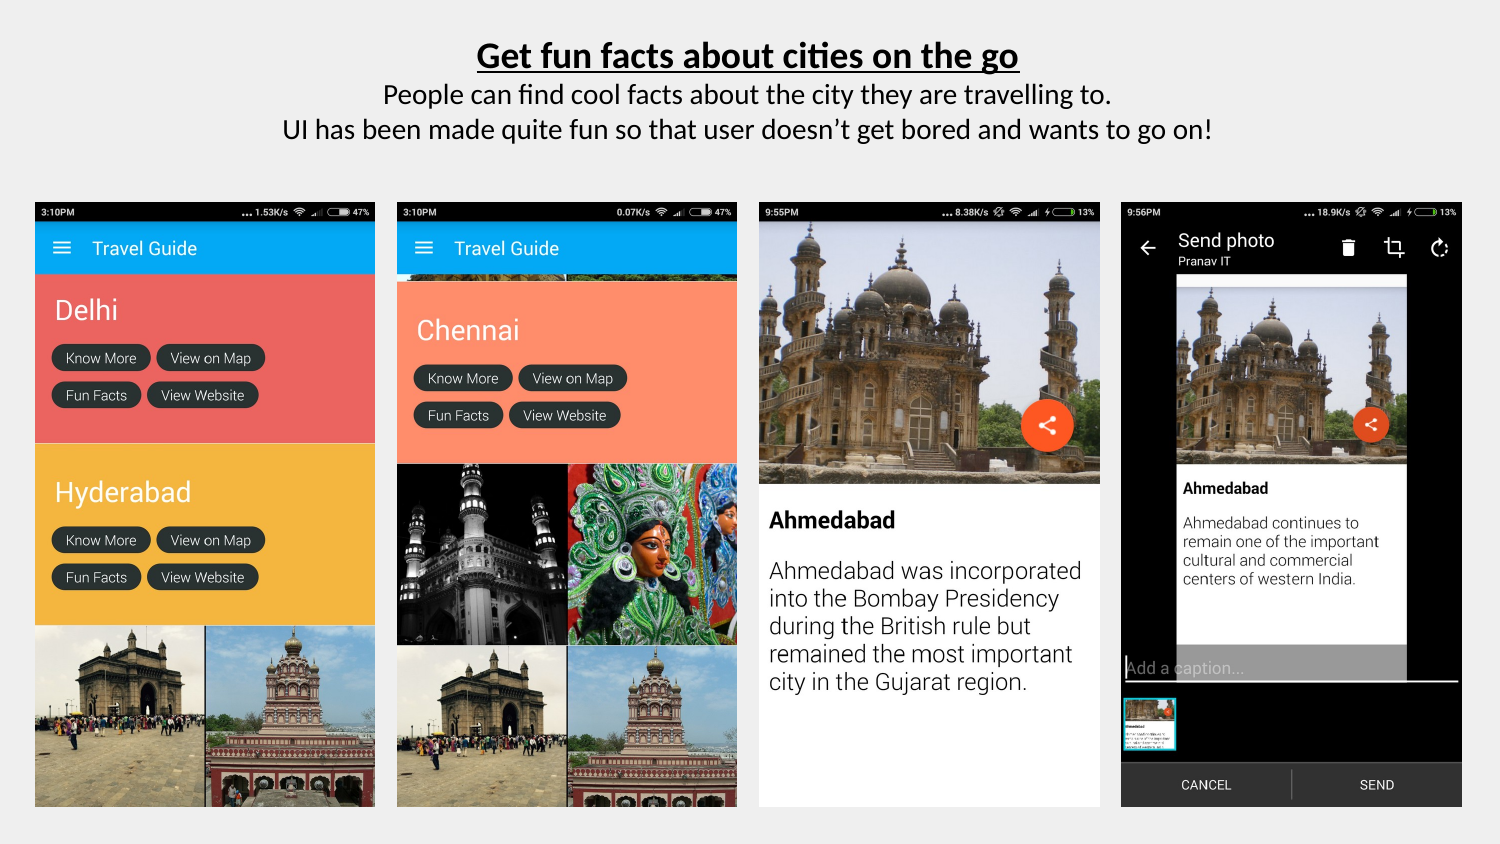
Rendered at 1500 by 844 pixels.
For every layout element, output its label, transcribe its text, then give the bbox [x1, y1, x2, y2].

picture [130, 246, 138, 252]
picture [1121, 202, 1462, 807]
picture [35, 202, 375, 221]
picture [492, 246, 500, 252]
text_box Get fun facts about cities on the go People can find cool facts about the city they are travelling to. UI has been made quite fun so that user doesn’t get bored and wants to go on! [35, 15, 1462, 179]
picture [150, 242, 157, 252]
picture [397, 274, 737, 807]
picture [179, 242, 196, 254]
picture [541, 242, 558, 254]
picture [165, 246, 170, 255]
picture [93, 242, 102, 254]
picture [455, 242, 464, 254]
picture [759, 202, 1100, 807]
picture [512, 242, 519, 252]
picture [527, 246, 532, 255]
picture [397, 202, 737, 221]
picture [35, 274, 375, 807]
